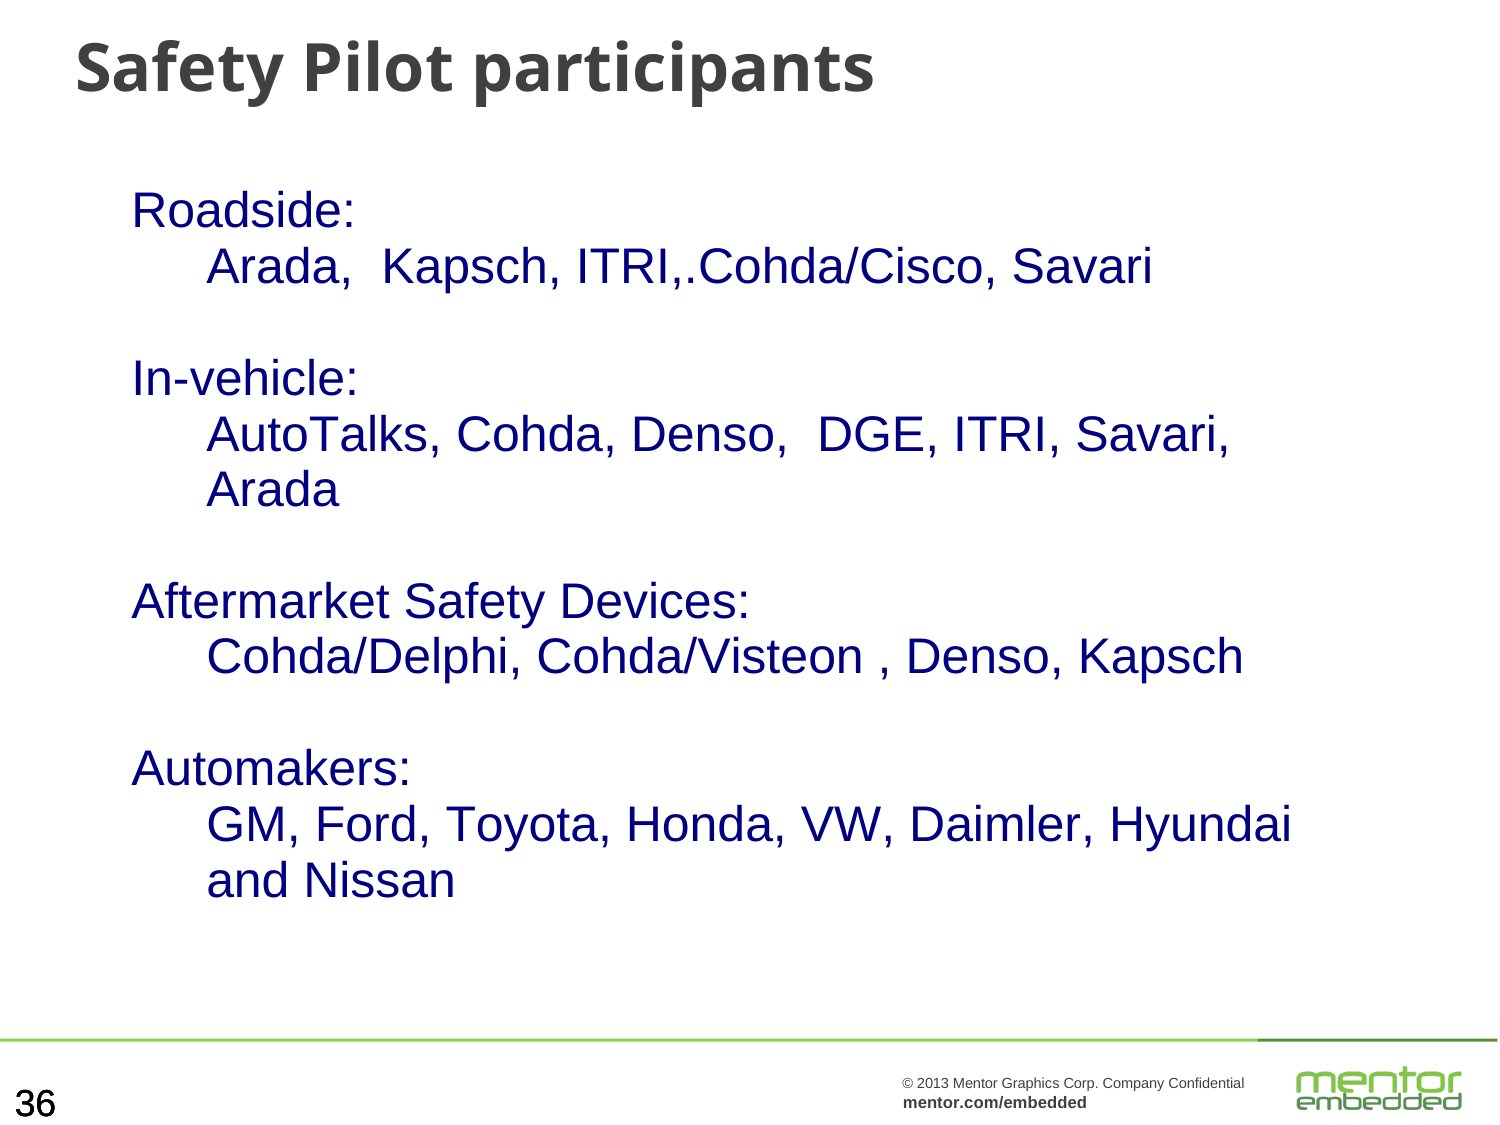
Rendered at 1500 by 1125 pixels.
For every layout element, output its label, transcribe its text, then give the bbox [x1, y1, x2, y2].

text_box Roadside: Arada, Kapsch, ITRI,.Cohda/Cisco, Savari In-vehicle: AutoTalks, Cohda, Denso, DGE, ITRI, Savari, Arada Aftermarket Safety Devices: Cohda/Delphi, Cohda/Visteon , Denso, Kapsch Automakers: GM, Ford, Toyota, Honda, VW, Daimler, Hyundai and Nissan [131, 179, 1325, 961]
title Safety Pilot participants [0, 0, 1500, 113]
picture [1292, 1062, 1464, 1114]
